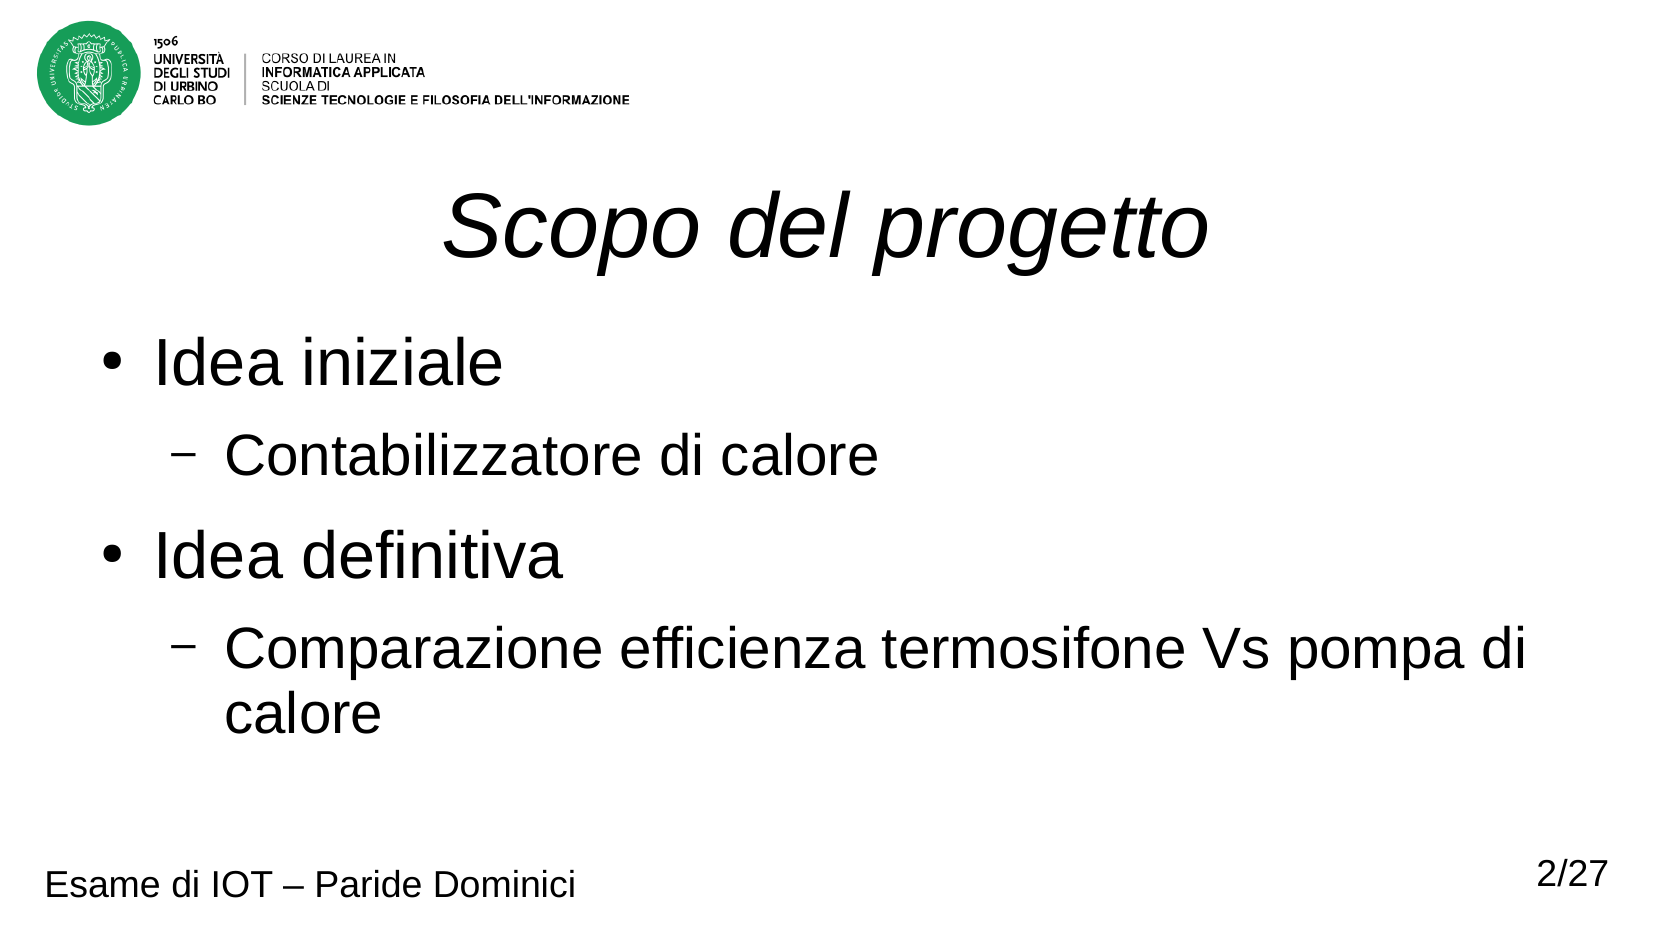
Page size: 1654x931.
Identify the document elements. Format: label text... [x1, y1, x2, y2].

text_box Esame di IOT – Paride Dominici [29, 856, 680, 914]
list Idea iniziale Contabilizzatore di calore Idea definitiva Comparazione efficienza termosifone Vs pompa di calore [82, 324, 1571, 758]
text_box <numero>/27 [1358, 845, 1625, 916]
title Scopo del progetto [82, 147, 1571, 303]
picture [25, 17, 650, 128]
